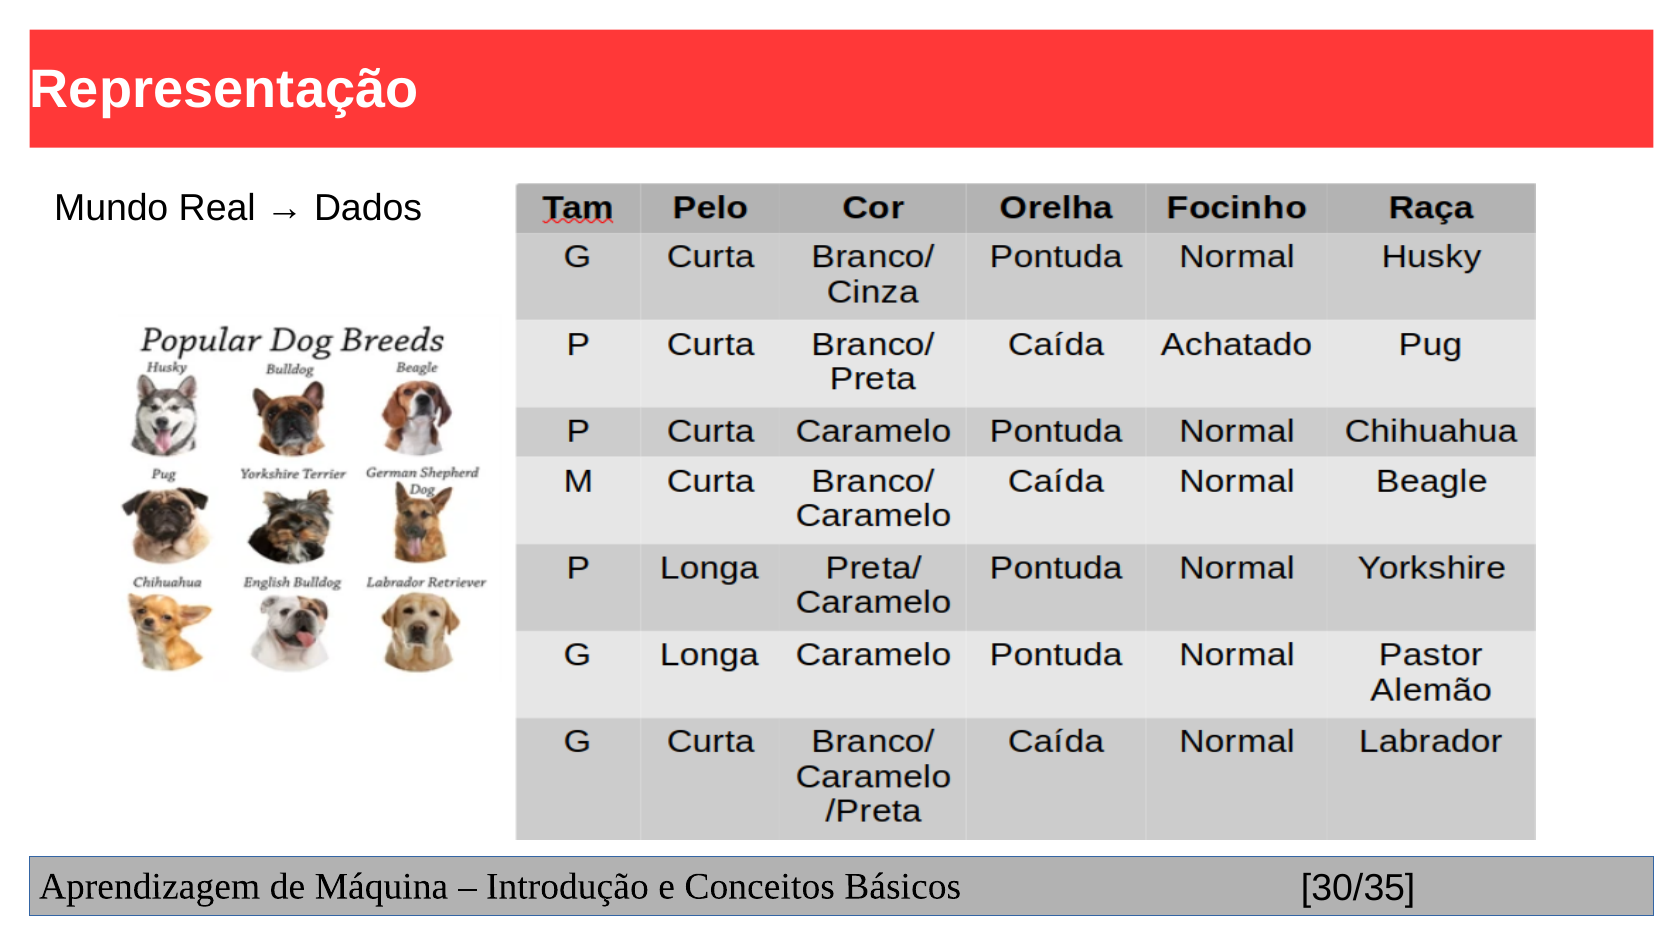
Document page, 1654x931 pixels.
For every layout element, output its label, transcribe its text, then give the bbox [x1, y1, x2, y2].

text_box Mundo Real → Dados [39, 179, 438, 237]
title Representação [29, 29, 1654, 148]
picture [118, 183, 1536, 840]
